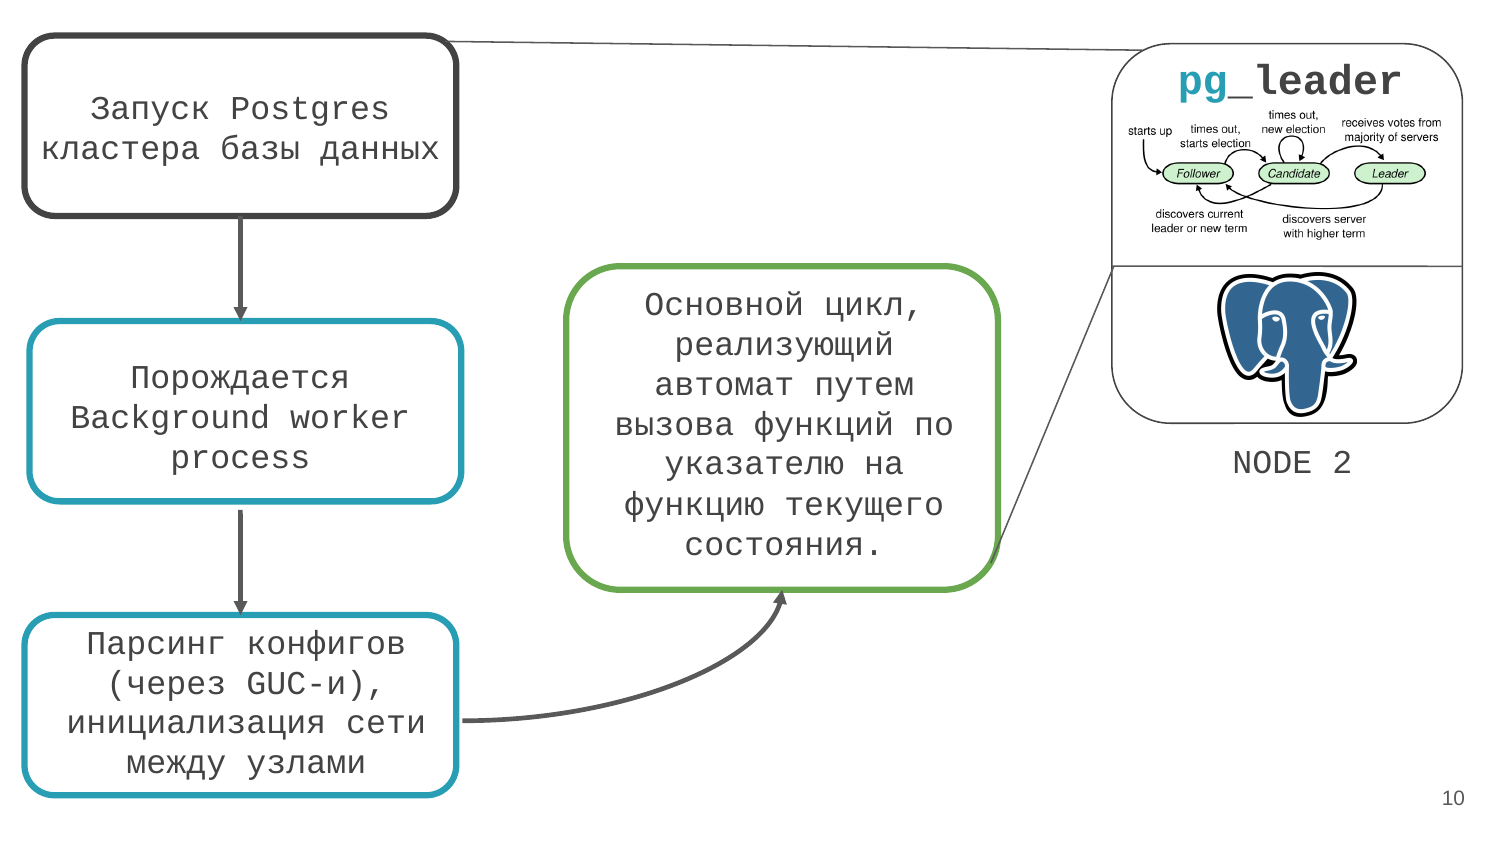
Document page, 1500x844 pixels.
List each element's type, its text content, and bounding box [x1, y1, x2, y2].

text_box NODE 2 [1217, 425, 1374, 498]
text_box Основной цикл, реализующий автомат путем вызова функций по указателю на функцию текущего состояния. [598, 337, 970, 507]
picture [1125, 101, 1449, 240]
slide_number <number> [1389, 764, 1480, 830]
text_box Порождается Background worker process [28, 321, 453, 510]
picture [1217, 272, 1357, 417]
text_box pg_leader [1162, 37, 1434, 118]
text_box Запуск Postgres кластера базы данных [24, 35, 457, 216]
text_box Парсинг конфигов (через GUC-и), инициализация сети между узлами [30, 633, 463, 808]
